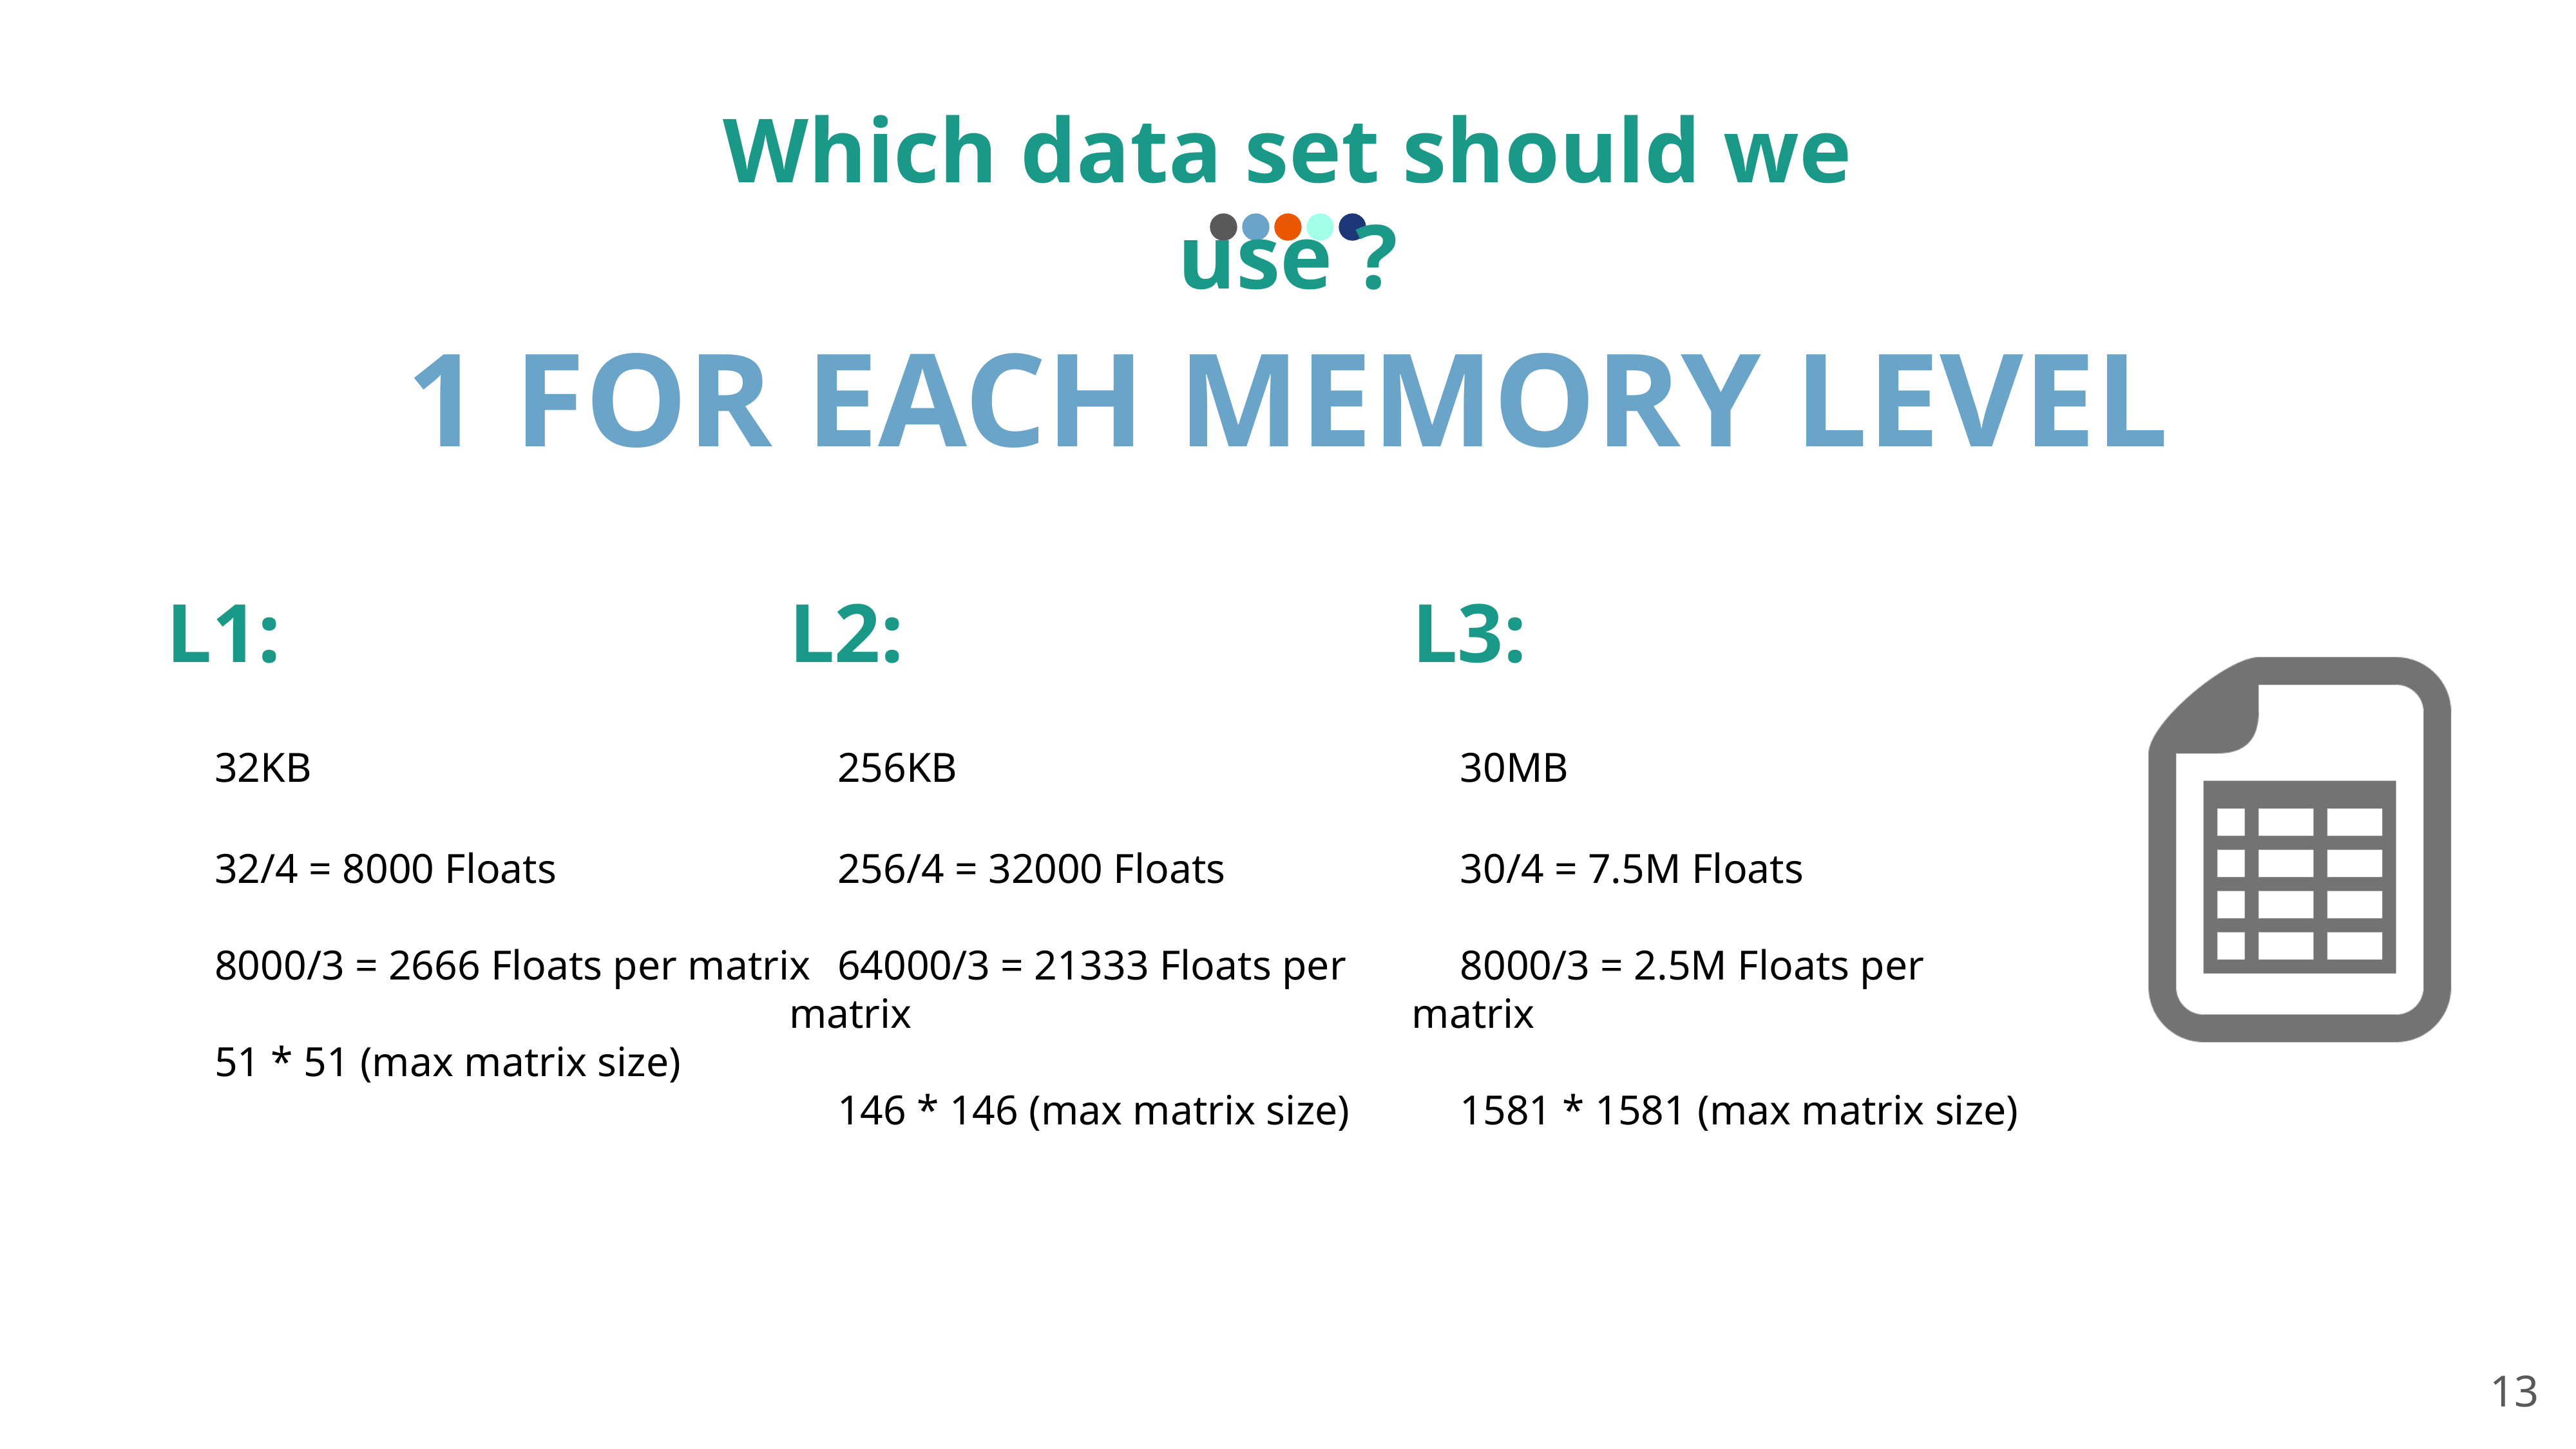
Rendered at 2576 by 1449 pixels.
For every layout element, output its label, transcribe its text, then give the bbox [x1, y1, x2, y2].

text_box 1 FOR EACH MEMORY LEVEL [114, 308, 2462, 584]
text_box L2: [779, 572, 1261, 680]
text_box Which data set should we use ? [622, 93, 1954, 202]
slide_number <number> [2410, 1338, 2566, 1449]
text_box [1339, 213, 1366, 241]
picture [2080, 630, 2520, 1070]
text_box [1242, 213, 1270, 240]
text_box L1: [157, 572, 638, 680]
text_box L3: [1402, 572, 1883, 680]
text_box [1210, 213, 1237, 240]
text_box 256KB 256/4 = 32000 Floats 64000/3 = 21333 Floats per matrix 146 * 146 (max matrix size) [779, 708, 1402, 1432]
text_box [1306, 213, 1334, 241]
text_box 32KB 32/4 = 8000 Floats 8000/3 = 2666 Floats per matrix 51 * 51 (max matrix size) [157, 708, 779, 1432]
text_box [1274, 213, 1302, 241]
text_box 30MB 30/4 = 7.5M Floats 8000/3 = 2.5M Floats per matrix 1581 * 1581 (max matrix size) [1402, 708, 2068, 1432]
